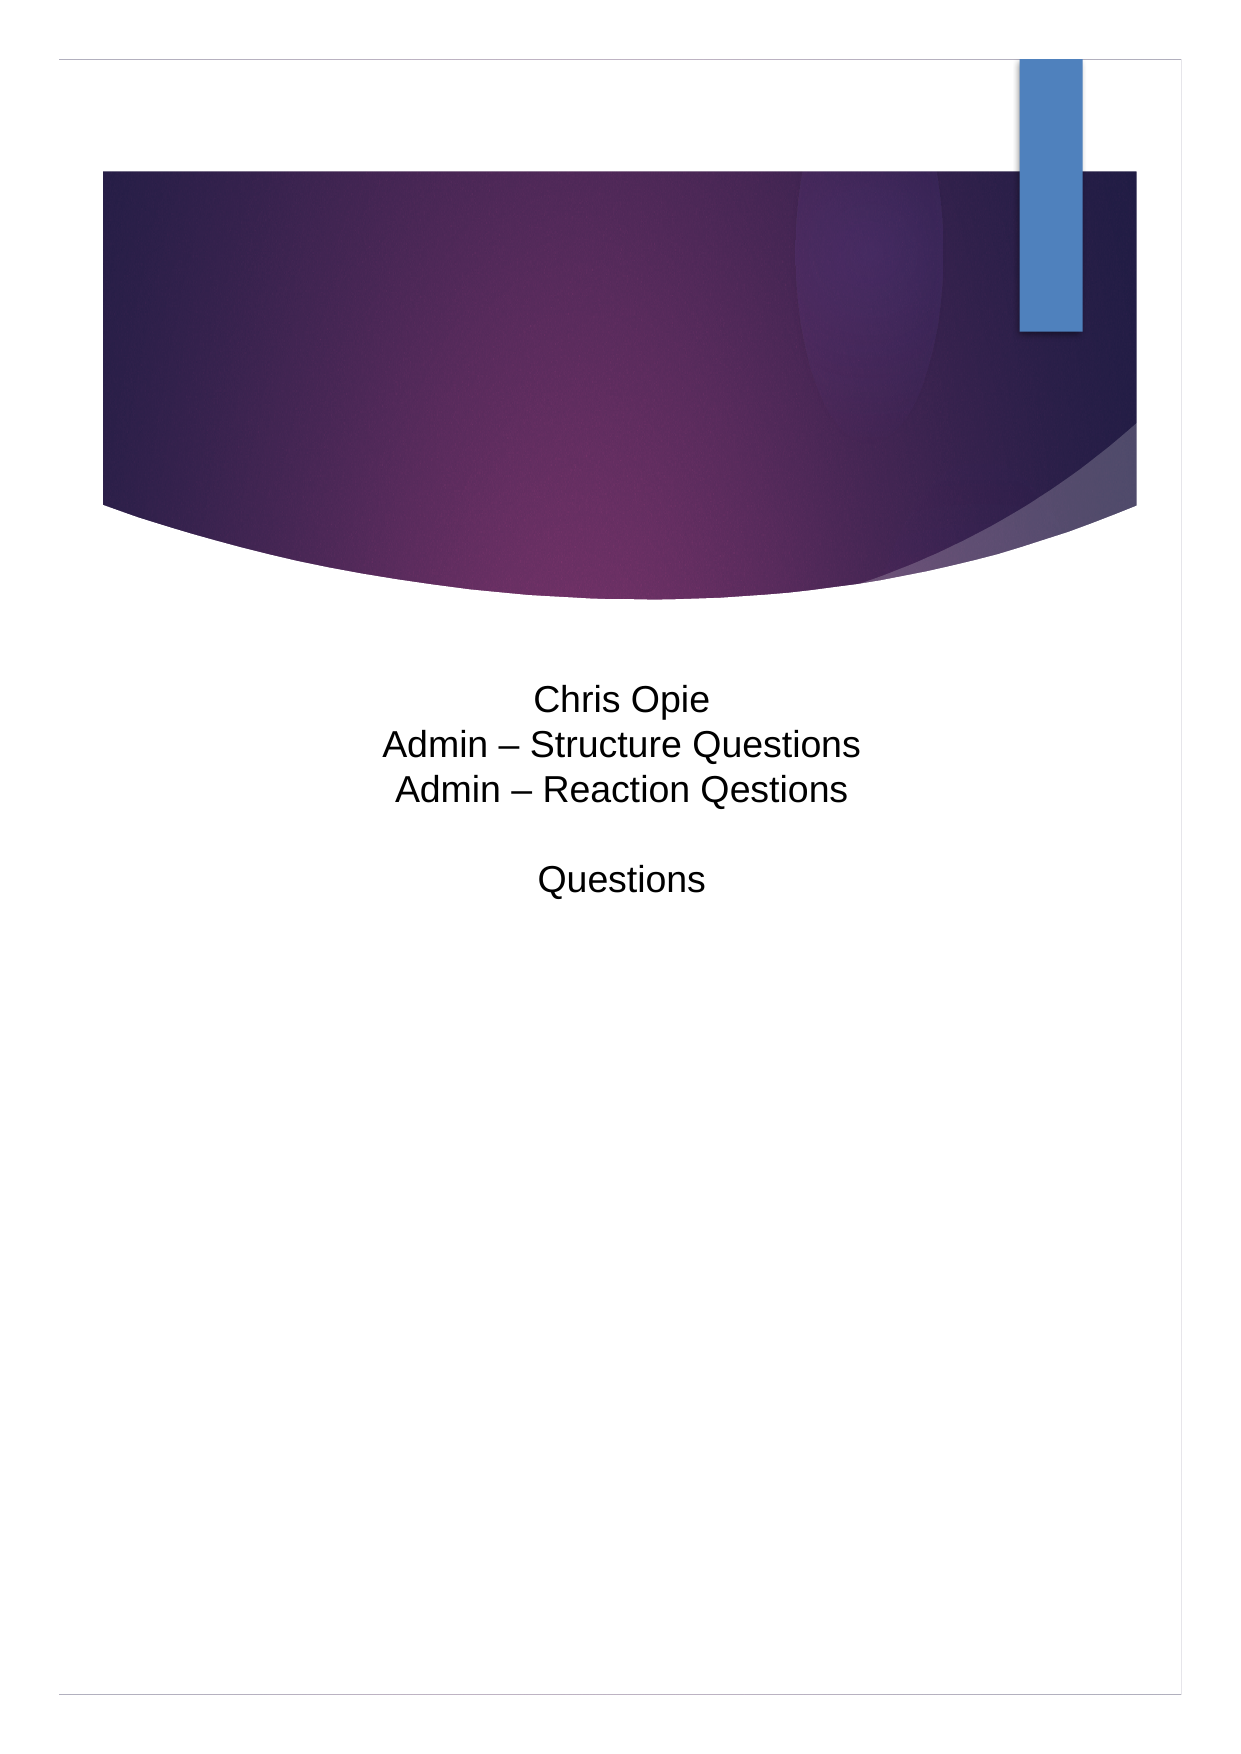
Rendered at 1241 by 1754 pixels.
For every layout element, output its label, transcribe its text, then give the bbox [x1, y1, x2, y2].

picture [103, 172, 1136, 599]
text_box Chris Opie Admin – Structure Questions Admin – Reaction Qestions Questions [354, 667, 890, 1063]
